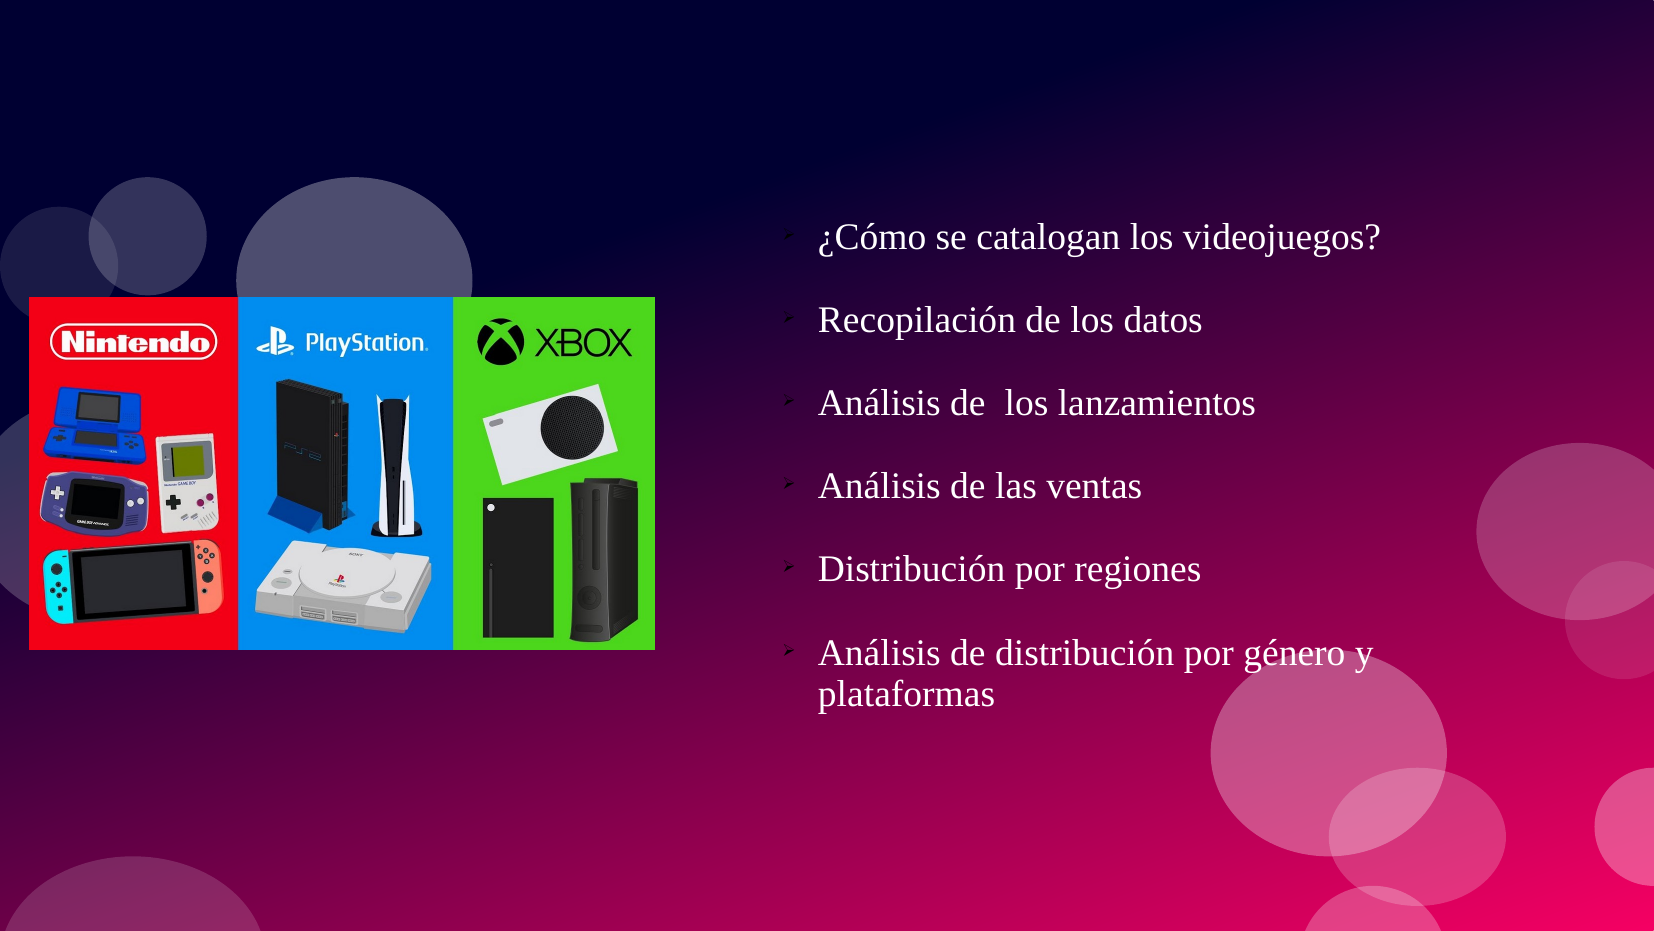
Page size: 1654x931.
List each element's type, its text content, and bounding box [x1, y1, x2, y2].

picture [454, 297, 655, 650]
text_box ¿Cómo se catalogan los videojuegos? Recopilación de los datos Análisis de los lanzamientos Análisis de las ventas Distribución por regiones Análisis de distribución por género y plataformas [767, 208, 1565, 722]
picture [29, 297, 451, 650]
